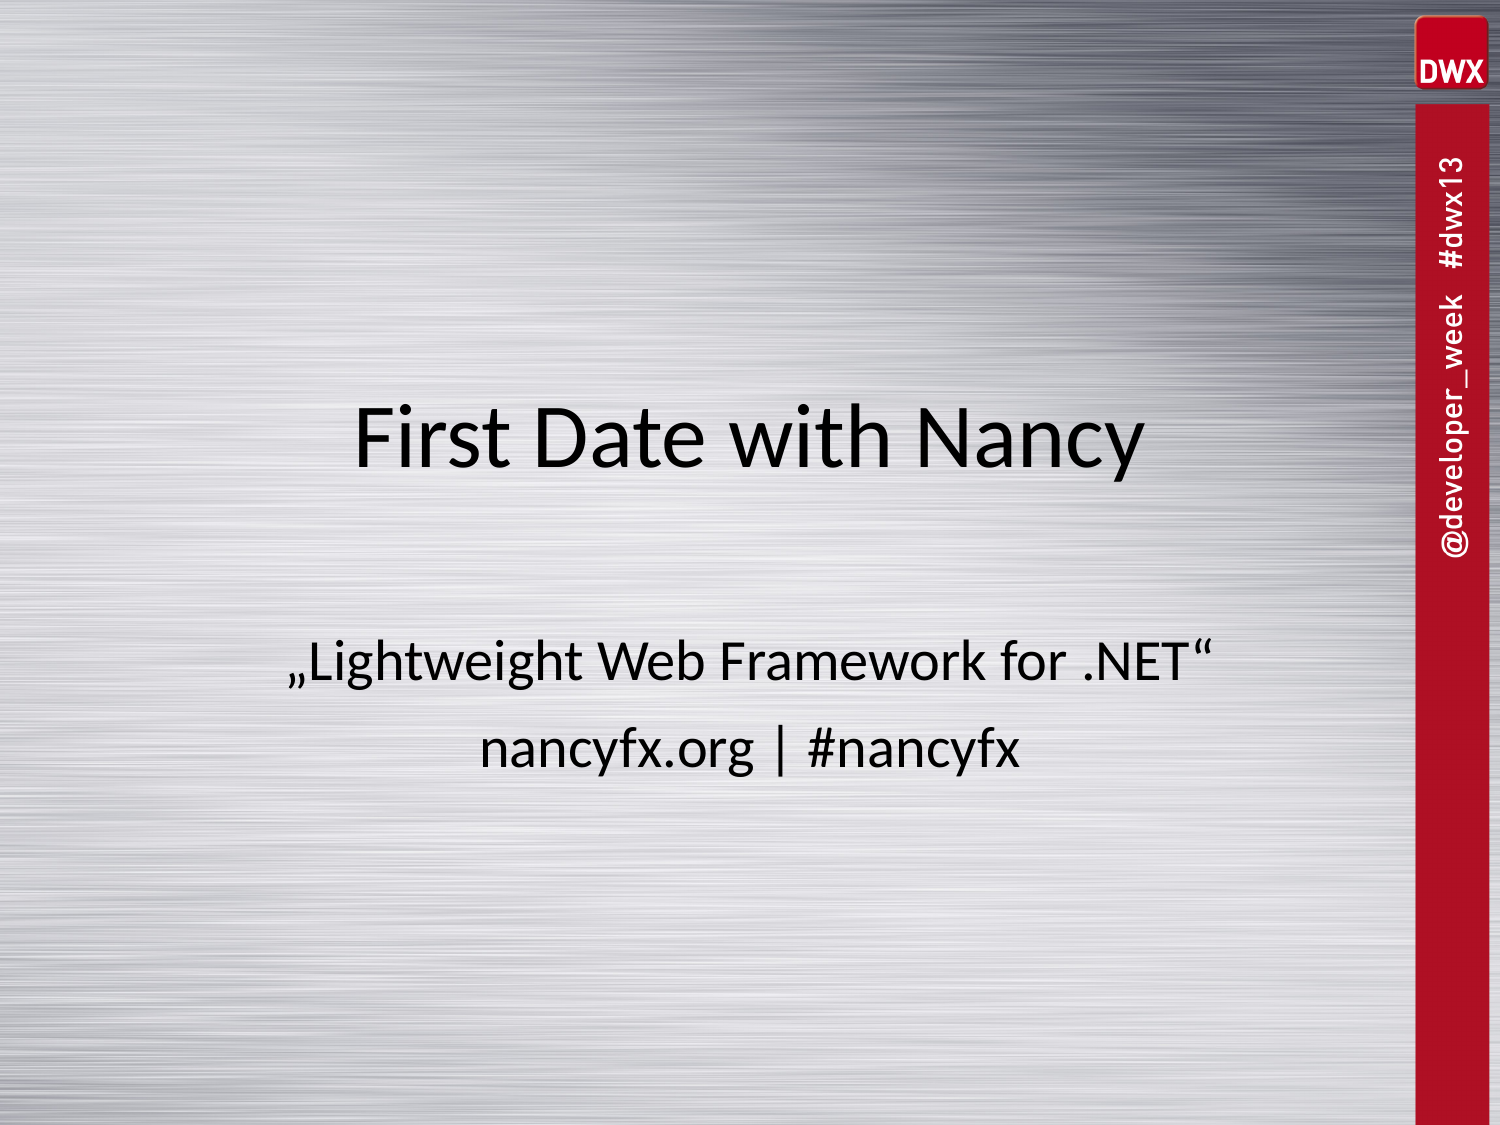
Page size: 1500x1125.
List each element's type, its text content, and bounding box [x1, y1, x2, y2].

picture [0, 0, 1500, 1125]
title First Date with Nancy [75, 336, 1426, 478]
list „Lightweight Web Framework for .NET“ nancyfx.org | #nancyfx [75, 478, 1426, 929]
